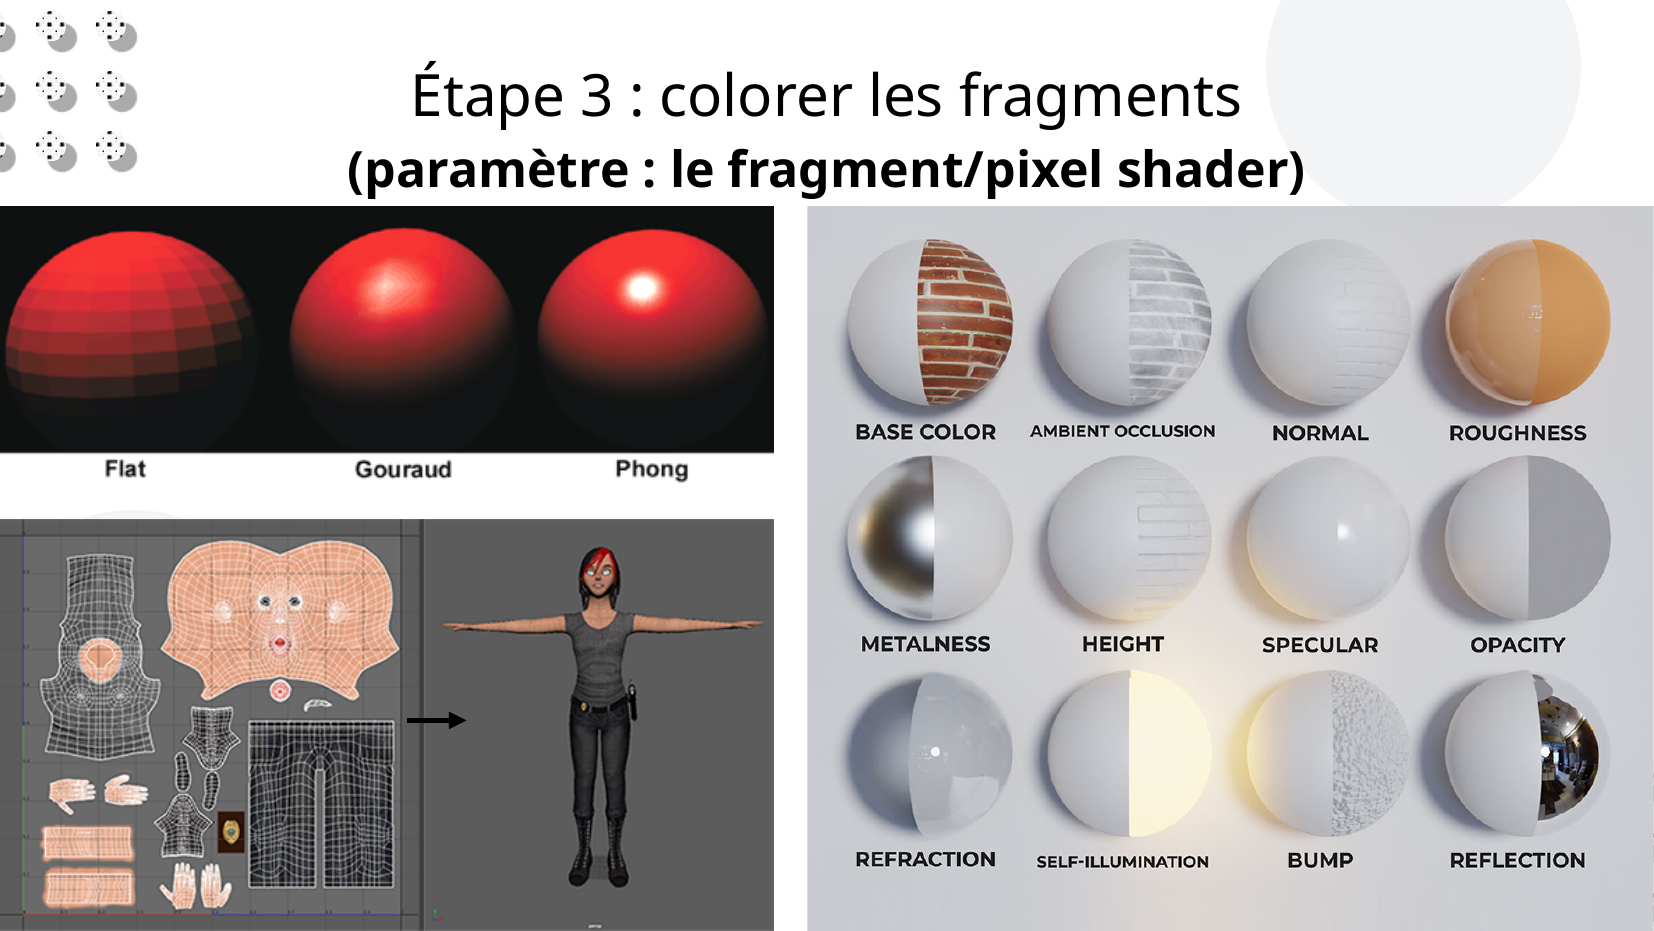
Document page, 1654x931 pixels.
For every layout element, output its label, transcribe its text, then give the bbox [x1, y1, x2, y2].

picture [95, 131, 127, 162]
picture [35, 131, 67, 162]
picture [0, 206, 774, 488]
text_box Étape 3 : colorer les fragments (paramètre : le fragment/pixel shader) [328, 47, 1326, 271]
picture [95, 71, 126, 102]
picture [0, 14, 6, 39]
picture [807, 206, 1654, 931]
picture [0, 74, 6, 99]
picture [35, 11, 66, 42]
picture [35, 71, 66, 102]
picture [0, 134, 7, 159]
picture [0, 519, 774, 931]
picture [95, 11, 126, 42]
